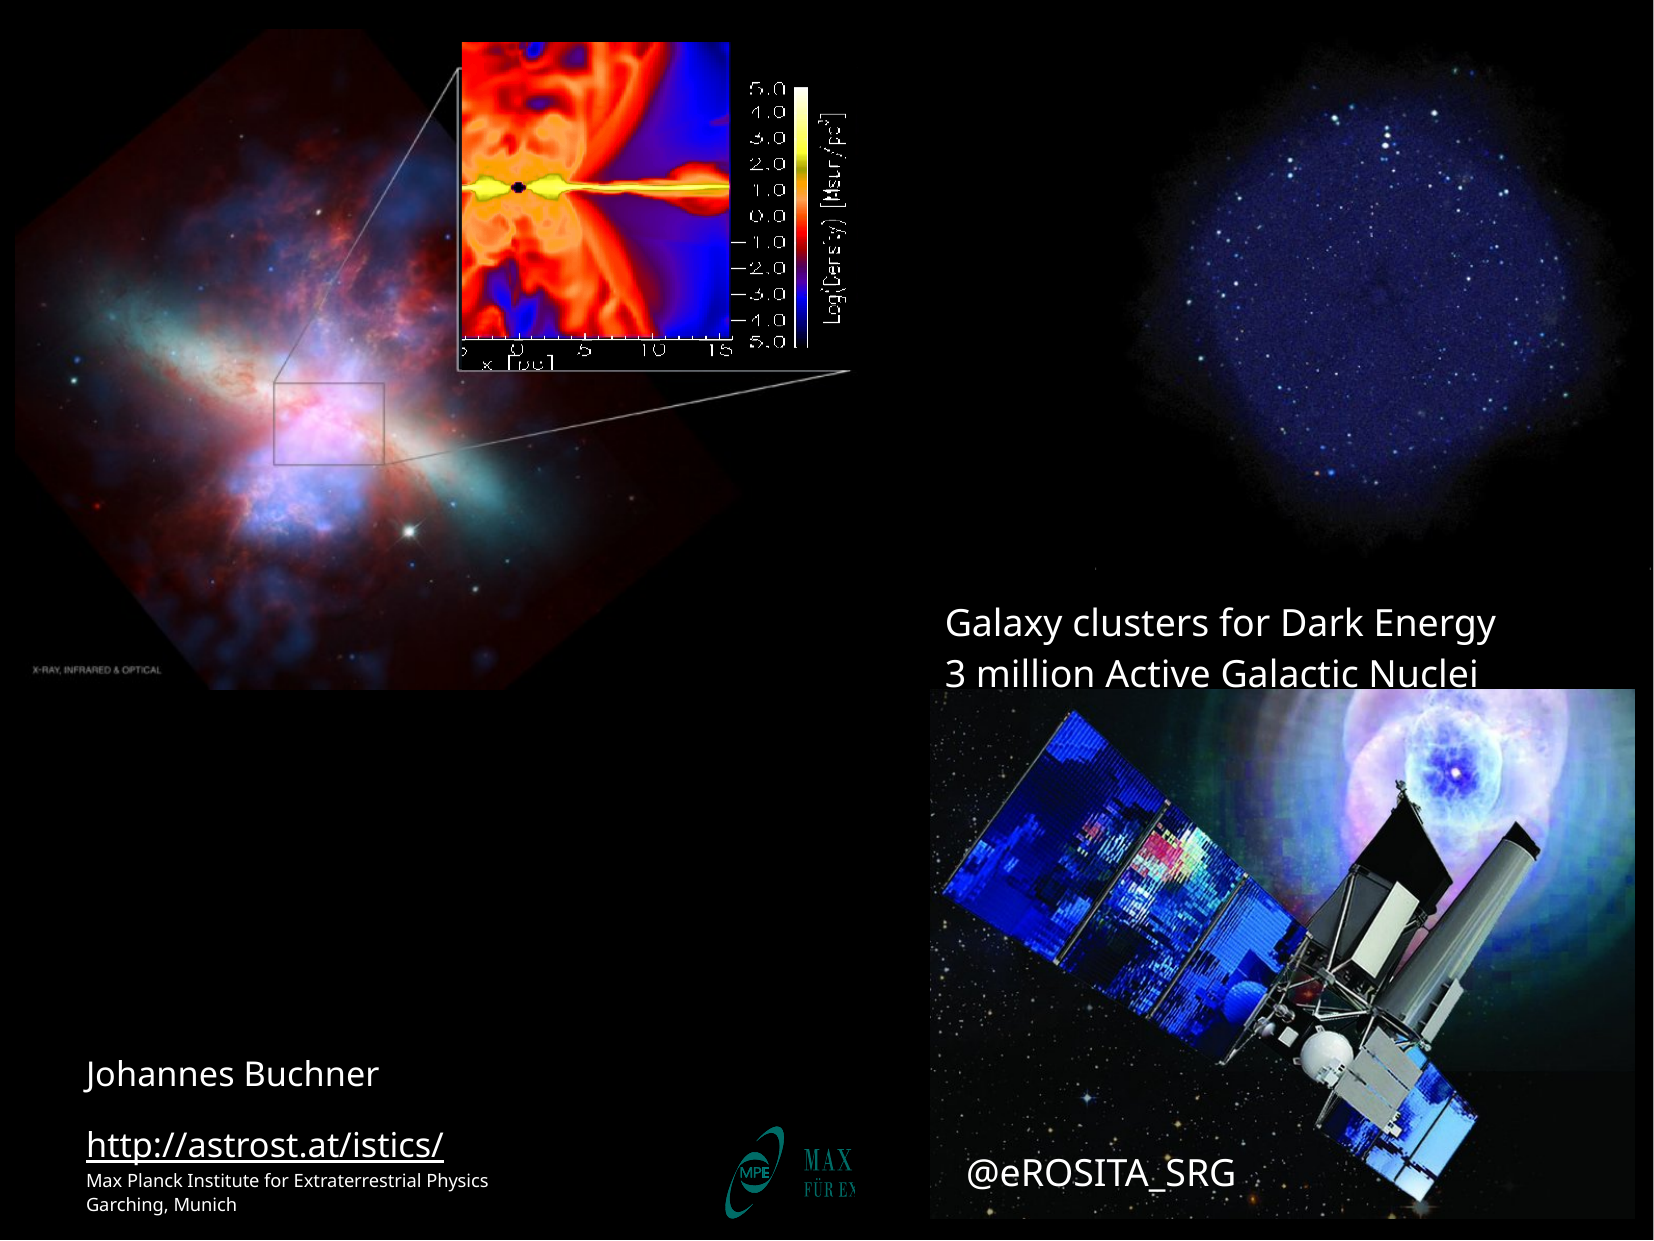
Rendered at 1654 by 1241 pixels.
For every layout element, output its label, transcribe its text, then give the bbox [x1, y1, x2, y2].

picture [720, 1125, 855, 1241]
picture [1095, 14, 1651, 571]
picture [15, 29, 891, 690]
list Johannes Buchner http://astrost.at/istics/ Max Planck Institute for Extraterrestrial Physics Garching, Munich [41, 1050, 844, 1218]
text_box Galaxy clusters for Dark Energy 3 million Active Galactic Nuclei [930, 588, 1591, 689]
picture [930, 689, 1635, 1219]
text_box @eROSITA_SRG [951, 1139, 1312, 1240]
